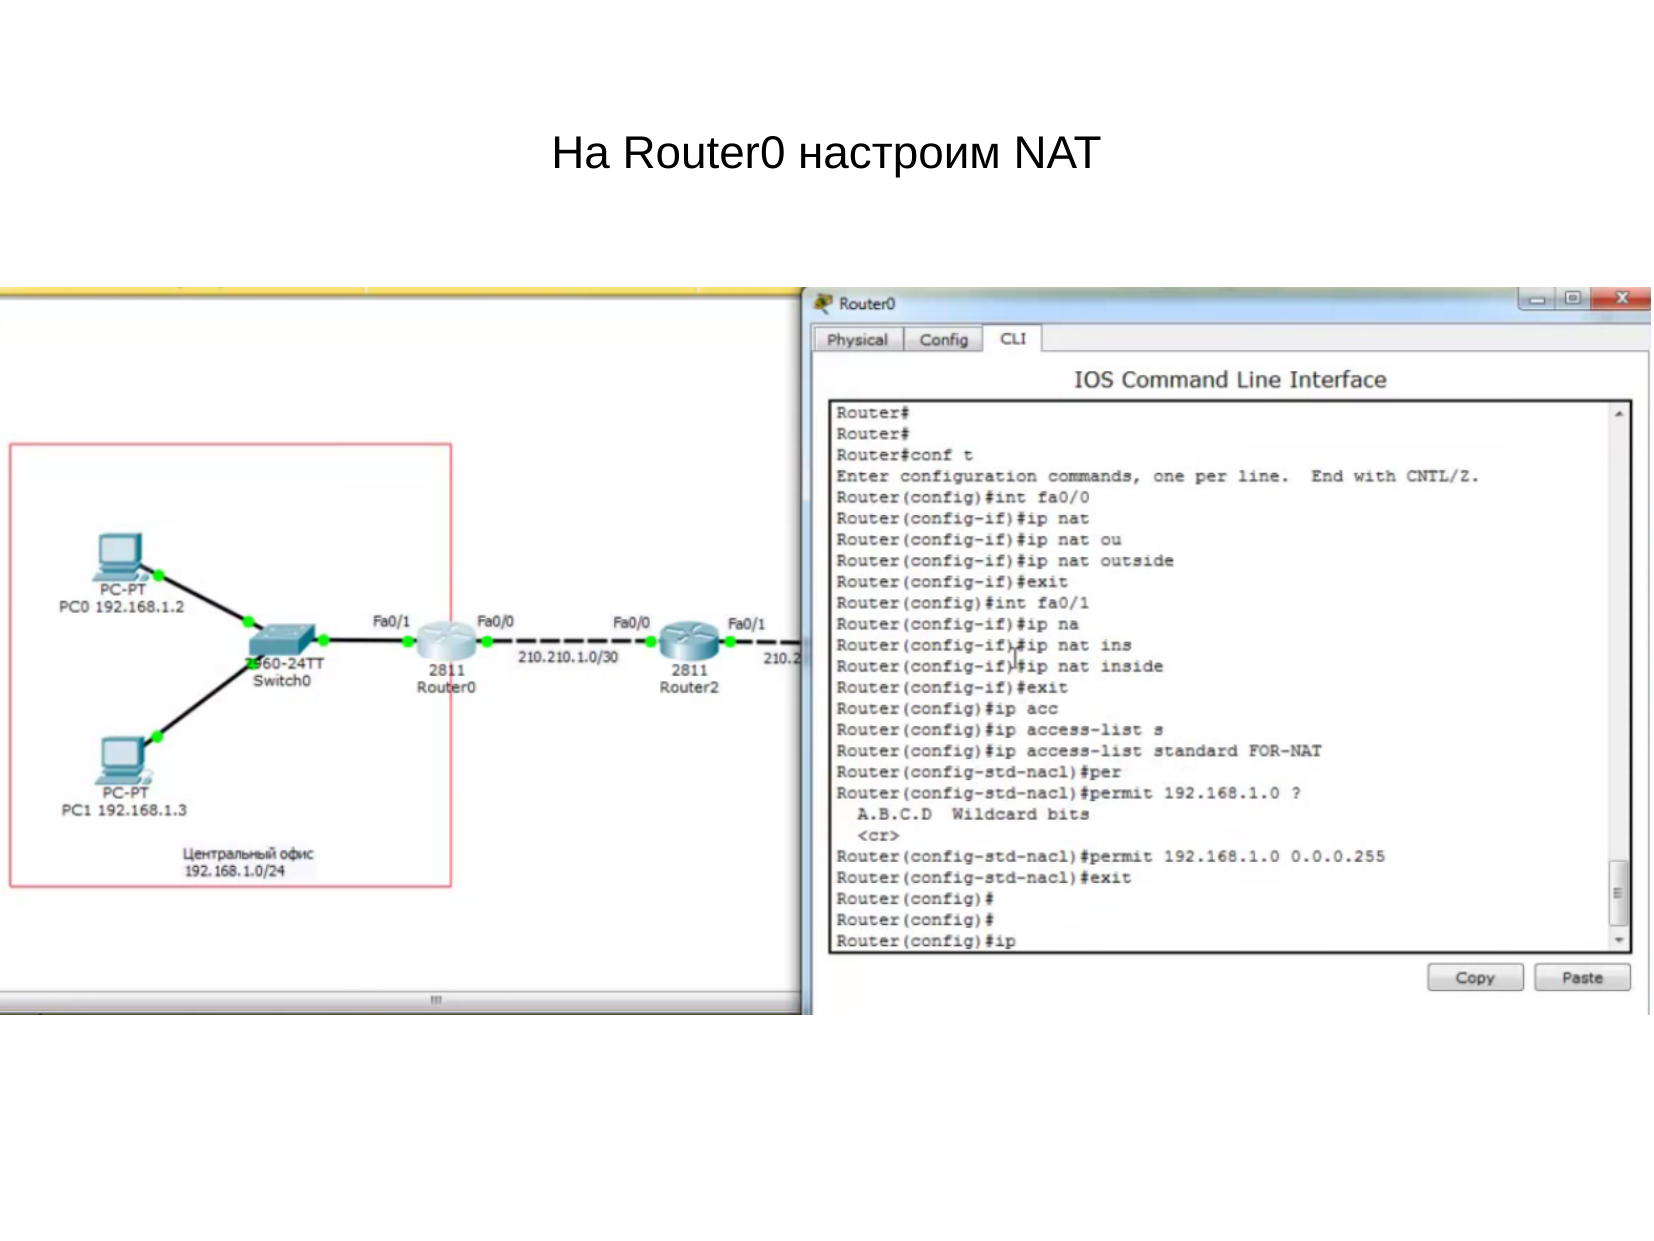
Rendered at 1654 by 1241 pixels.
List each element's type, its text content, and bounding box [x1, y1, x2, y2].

title На Router0 настроим NAT [82, 49, 1571, 257]
picture [0, 287, 1651, 1015]
